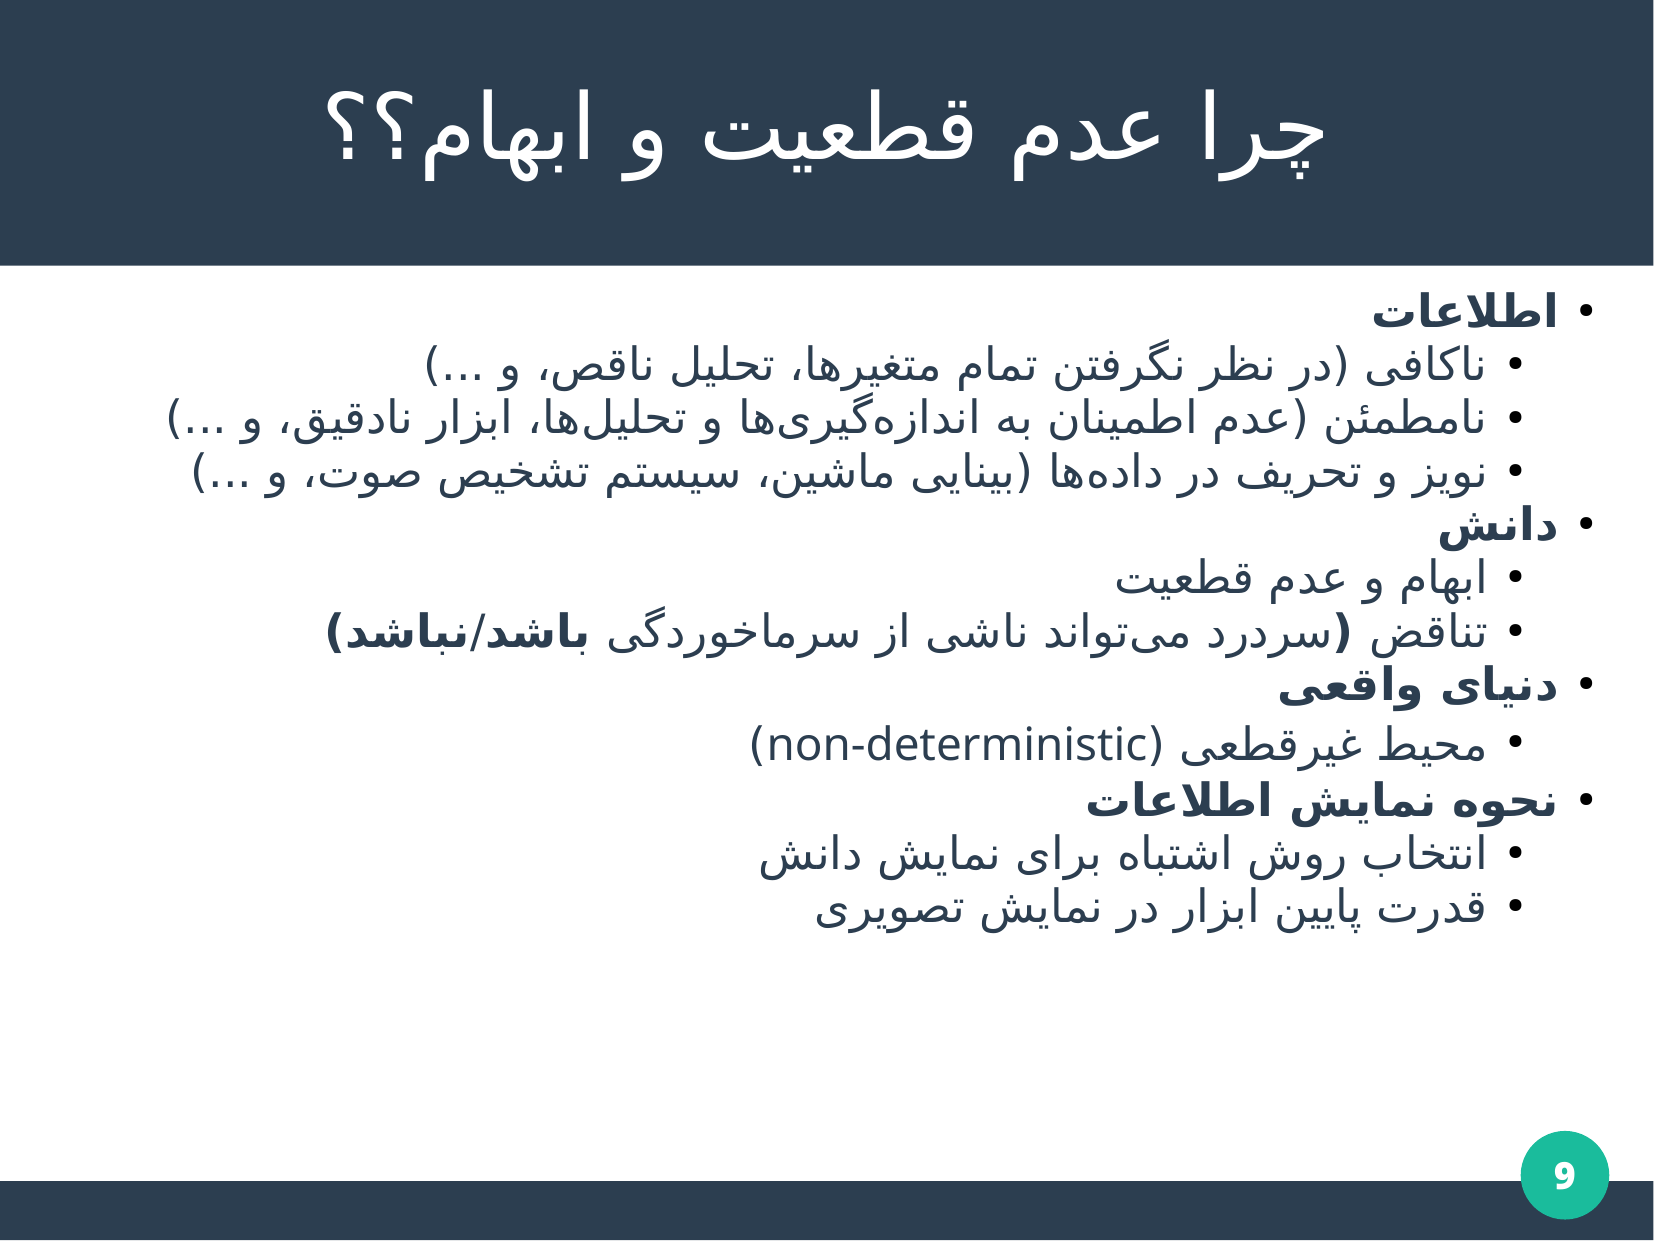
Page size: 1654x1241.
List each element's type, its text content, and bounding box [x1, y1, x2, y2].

text_box اطلاعات ناکافی (در نظر نگرفتن تمام متغیرها، تحلیل ناقص، و ...) نامطمئن (عدم اطمینان به اندازه‌گیری‌ها و تحلیل‌ها، ابزار نادقیق، و ...) نویز و تحریف در داده‌ها (بینایی ماشین، سیستم تشخیص صوت، و ...) دانش ابهام و عدم قطعیت تناقض (سردرد می‌تواند ناشی از سرماخوردگی باشد/نباشد) دنیای واقعی محیط غیرقطعی (non-deterministic) نحوه نمایش اطلاعات انتخاب روش اشتباه برای نمایش دانش قدرت پایین ابزار در نمایش تصویری [59, 285, 1595, 1184]
title چرا عدم قطعیت و ابهام؟؟ [59, 49, 1595, 207]
